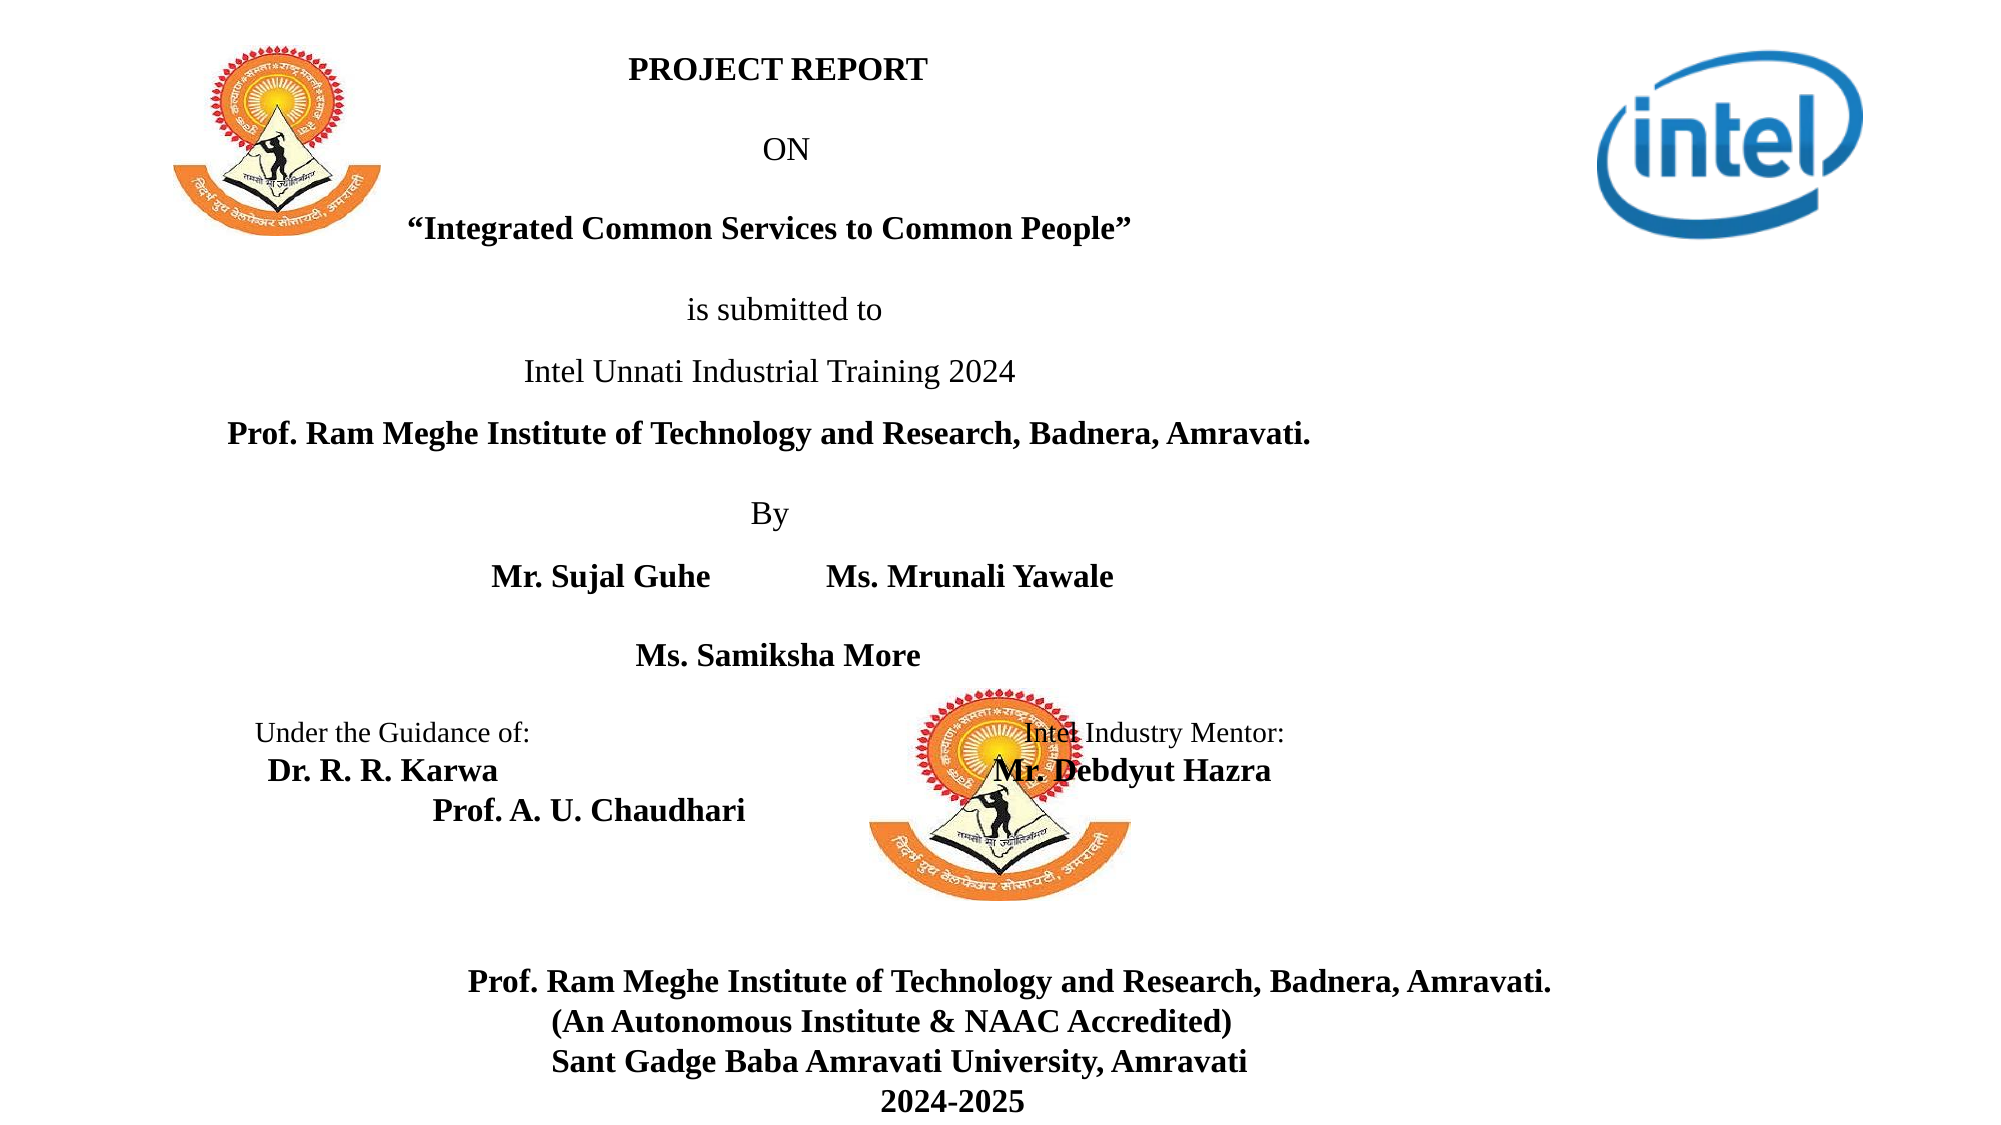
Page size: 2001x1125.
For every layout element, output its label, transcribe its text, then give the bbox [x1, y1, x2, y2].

picture [1597, 4, 1863, 286]
picture [173, 45, 227, 237]
picture [869, 878, 1131, 882]
text_box Prof. Ram Meghe Institute of Technology and Research, Badnera, Amravati. (An Autonomous Institute & NAAC Accredited) Sant Gadge Baba Amravati University, Amravati 2024-2025 [395, 882, 1569, 1125]
text_box PROJECT REPORT ON “Integrated Common Services to Common People” is submitted to Intel Unnati Industrial Training 2024 Prof. Ram Meghe Institute of Technology and Research, Badnera, Amravati. By Mr. Sujal Guhe Ms. Mrunali Yawale Ms. Samiksha More Under the Guidance of: Intel Industry Mentor: Dr. R. R. Karwa Mr. Debdyut Hazra Prof. A. U. Chaudhari [227, 25, 1750, 878]
